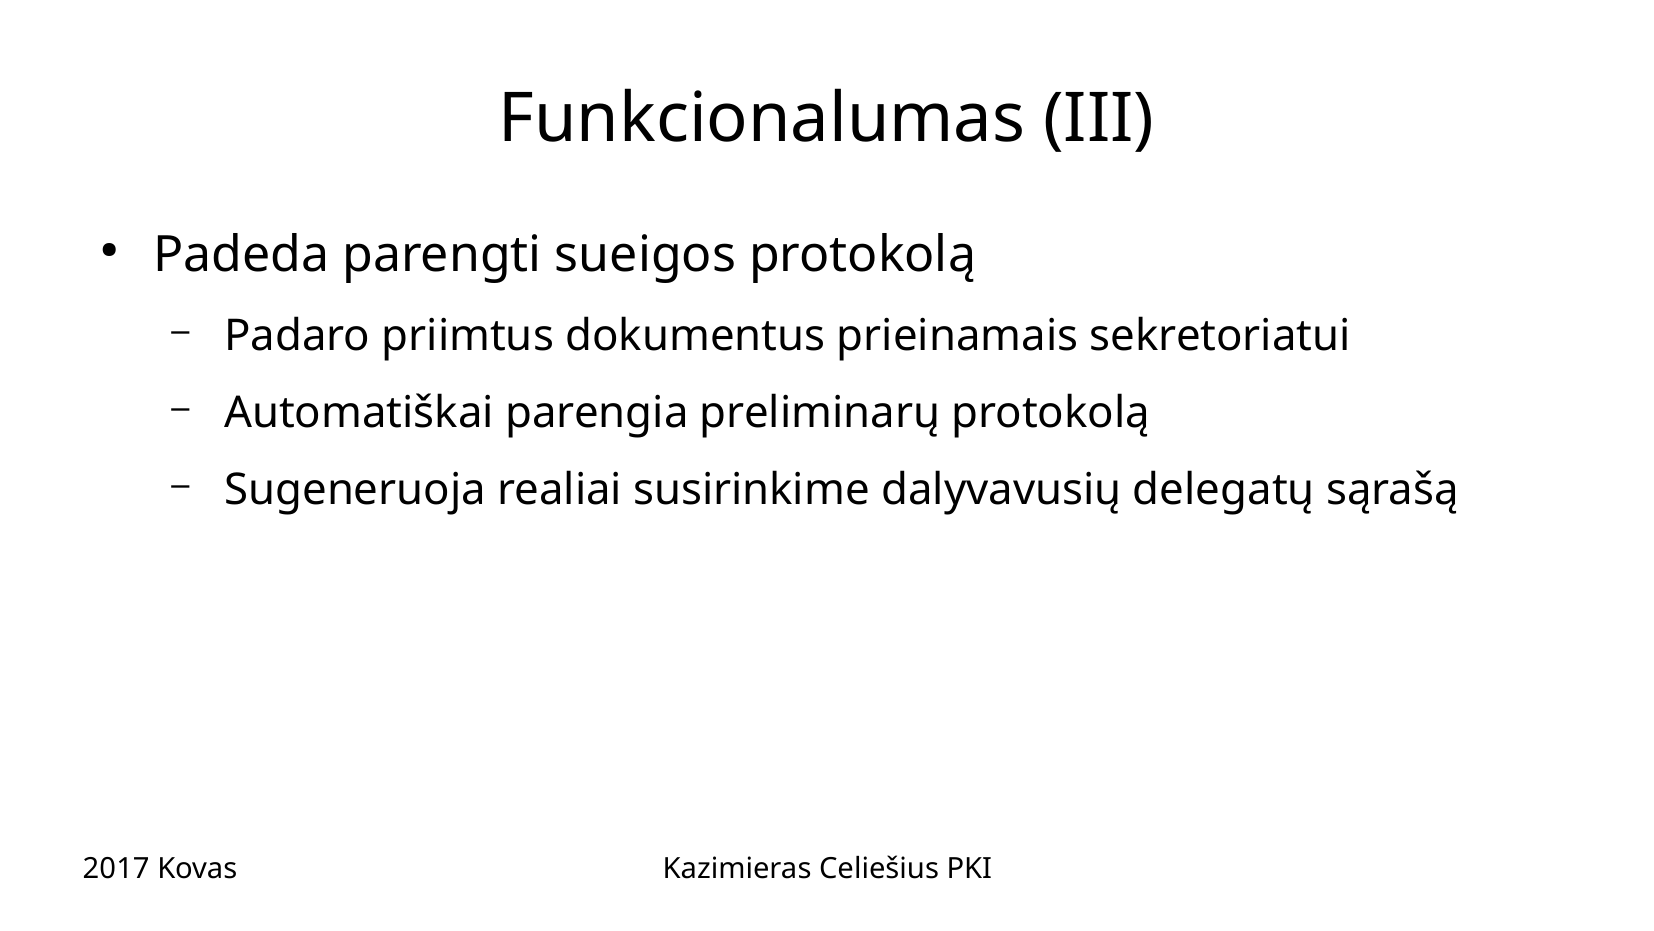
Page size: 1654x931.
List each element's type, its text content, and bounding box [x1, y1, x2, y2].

list Padeda parengti sueigos protokolą Padaro priimtus dokumentus prieinamais sekretoriatui Automatiškai parengia preliminarų protokolą Sugeneruoja realiai susirinkime dalyvavusių delegatų sąrašą [82, 217, 1571, 757]
title Funkcionalumas (III) [82, 37, 1571, 193]
